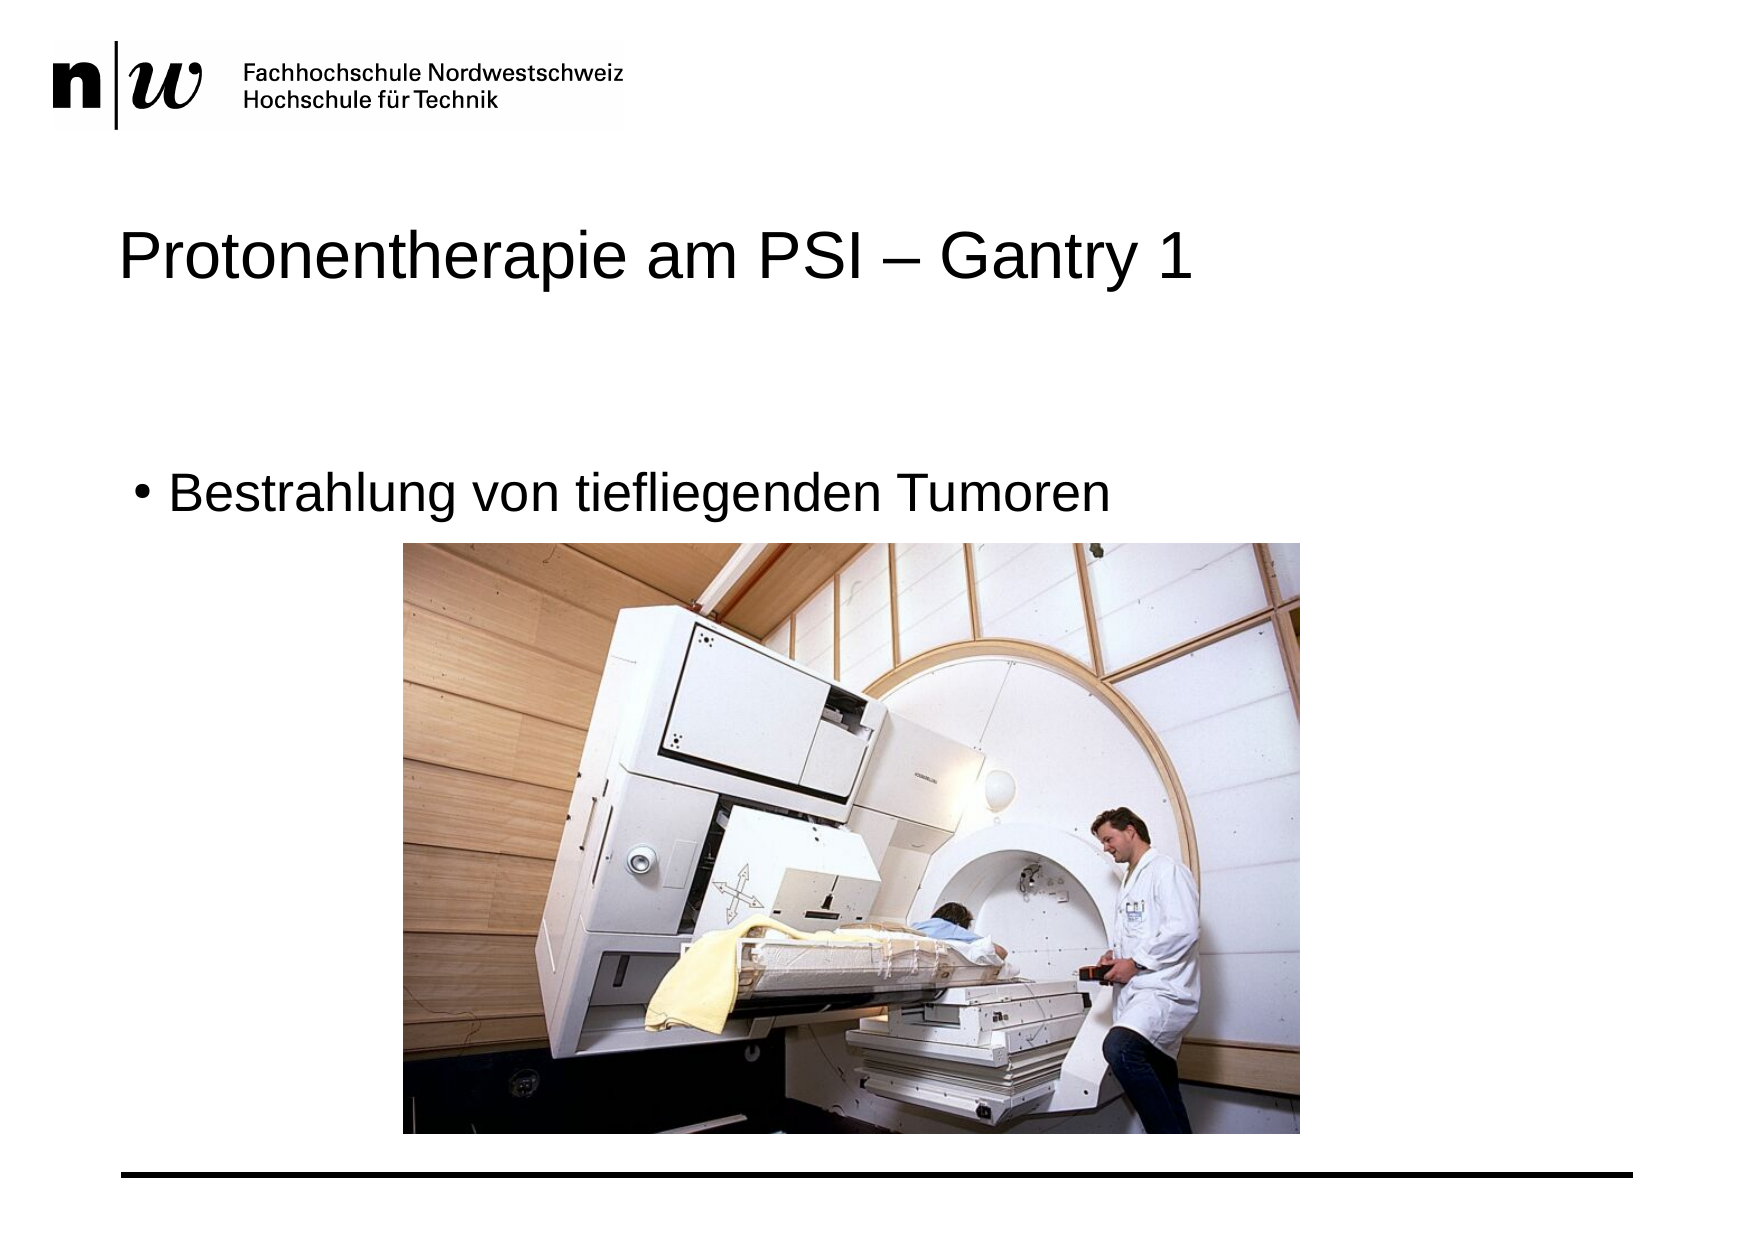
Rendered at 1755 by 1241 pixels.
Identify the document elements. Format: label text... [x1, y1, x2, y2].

picture [53, 41, 623, 130]
text_box Bestrahlung von tiefliegenden Tumoren [118, 425, 1630, 1146]
text_box Protonentherapie am PSI – Gantry 1 [118, 212, 1606, 296]
picture [403, 543, 1300, 1134]
